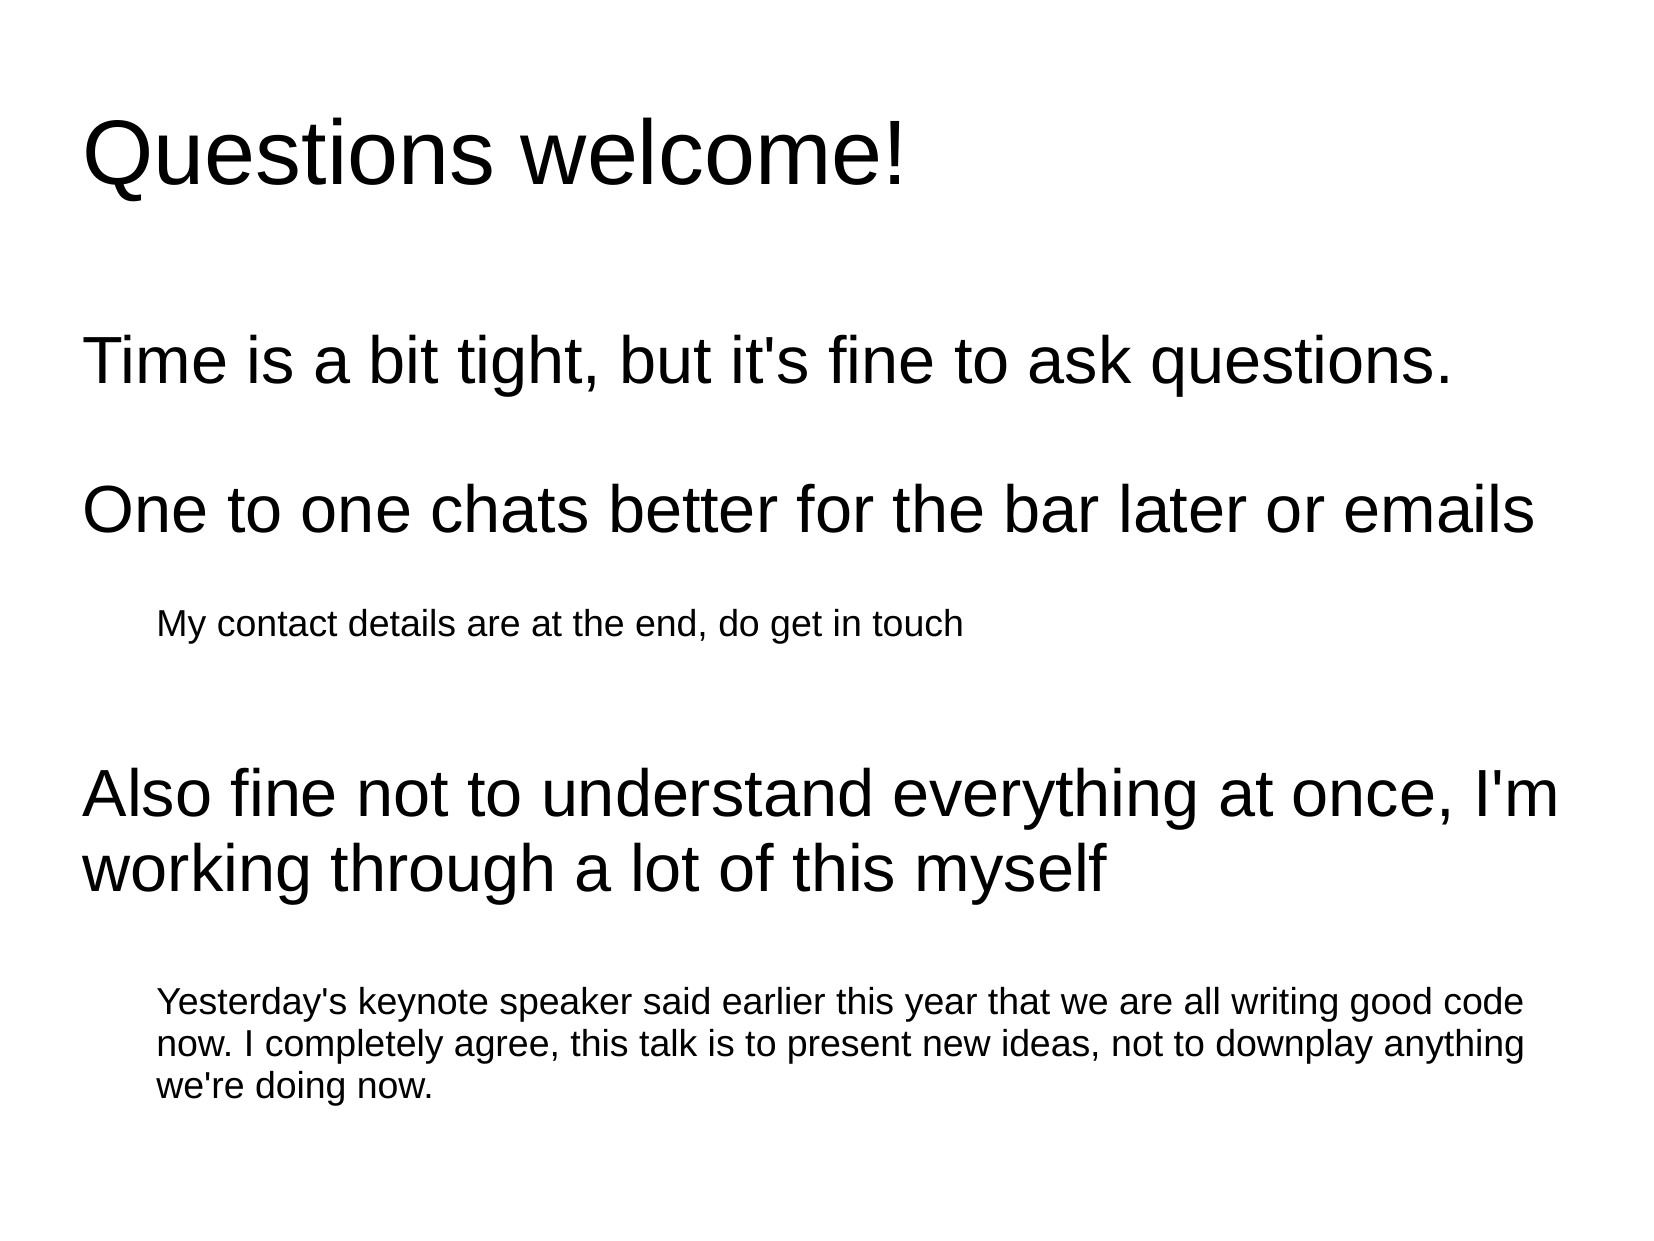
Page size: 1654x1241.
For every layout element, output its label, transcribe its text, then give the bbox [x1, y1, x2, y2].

subtitle Time is a bit tight, but it's fine to ask questions. One to one chats better for the bar later or emails My contact details are at the end, do get in touch Also fine not to understand everything at once, I'm working through a lot of this myself Yesterday's keynote speaker said earlier this year that we are all writing good code now. I completely agree, this talk is to present new ideas, not to downplay anything we're doing now. [82, 303, 1571, 1126]
title Questions welcome! [82, 49, 1571, 257]
